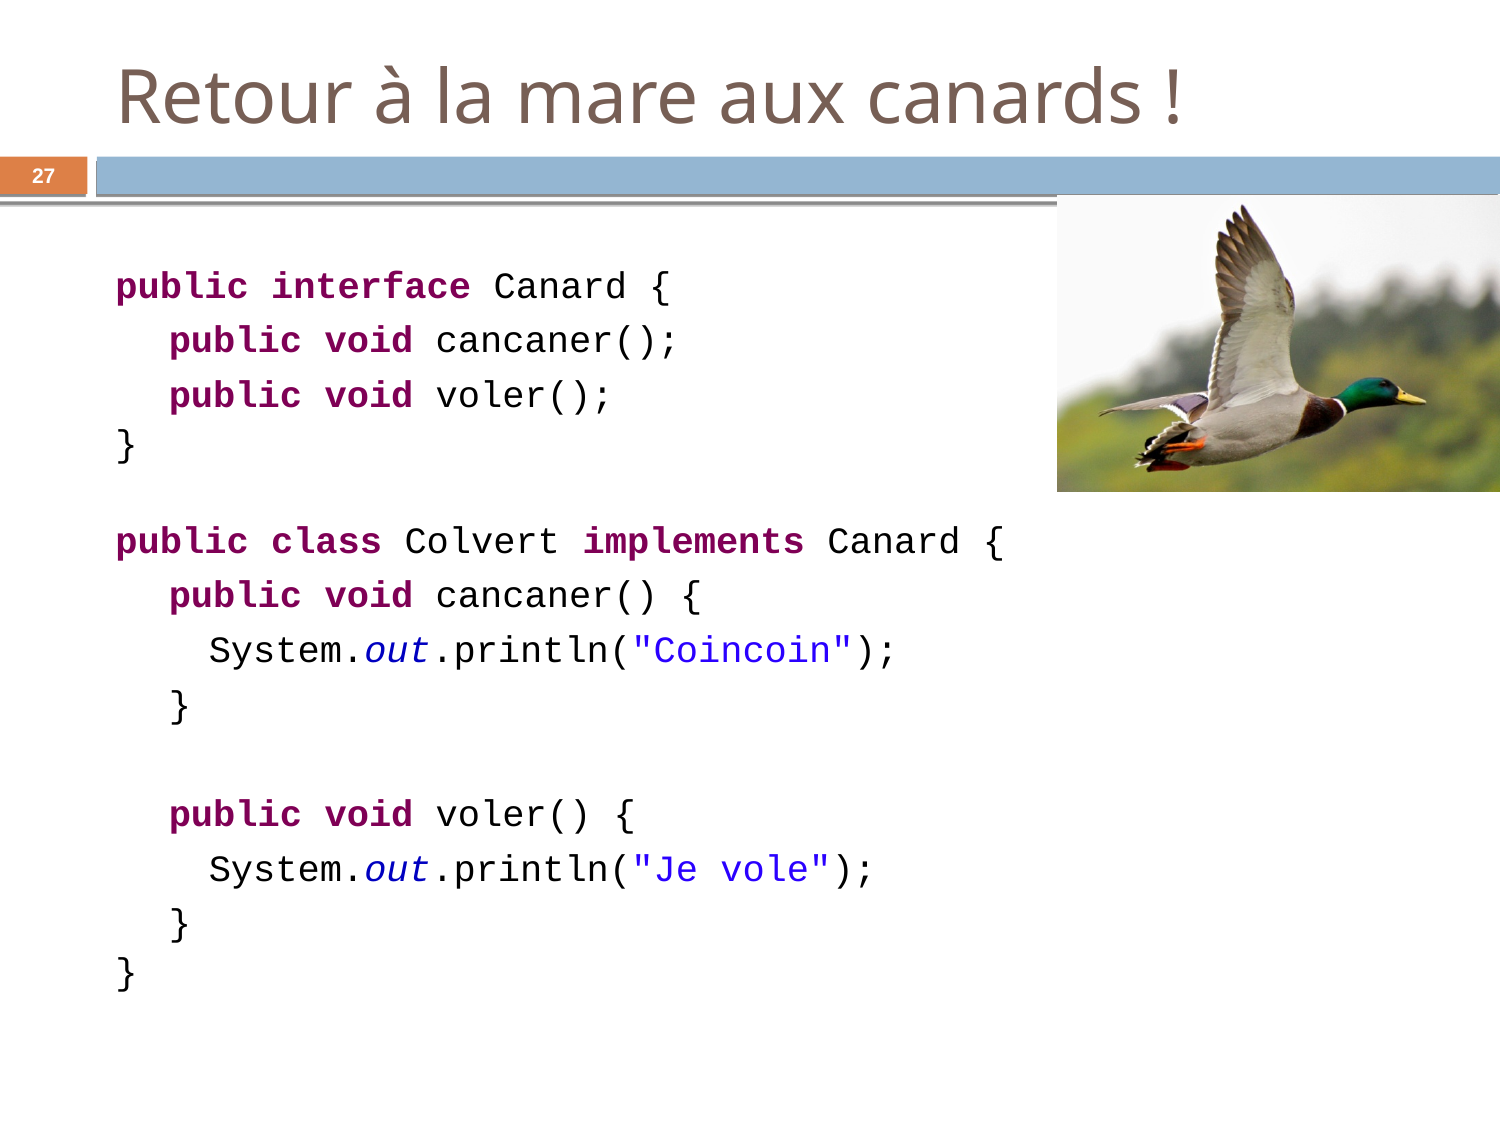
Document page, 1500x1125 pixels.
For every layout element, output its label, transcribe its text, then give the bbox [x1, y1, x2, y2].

list public interface Canard { public void cancaner(); public void voler(); } public class Colvert implements Canard { public void cancaner() { System.out.println("Coincoin"); } public void voler() { System.out.println("Je vole"); } } [100, 262, 1438, 1000]
slide_number <numéro> [0, 155, 88, 196]
picture [1057, 195, 1500, 492]
title Retour à la mare aux canards ! [100, 37, 1438, 149]
